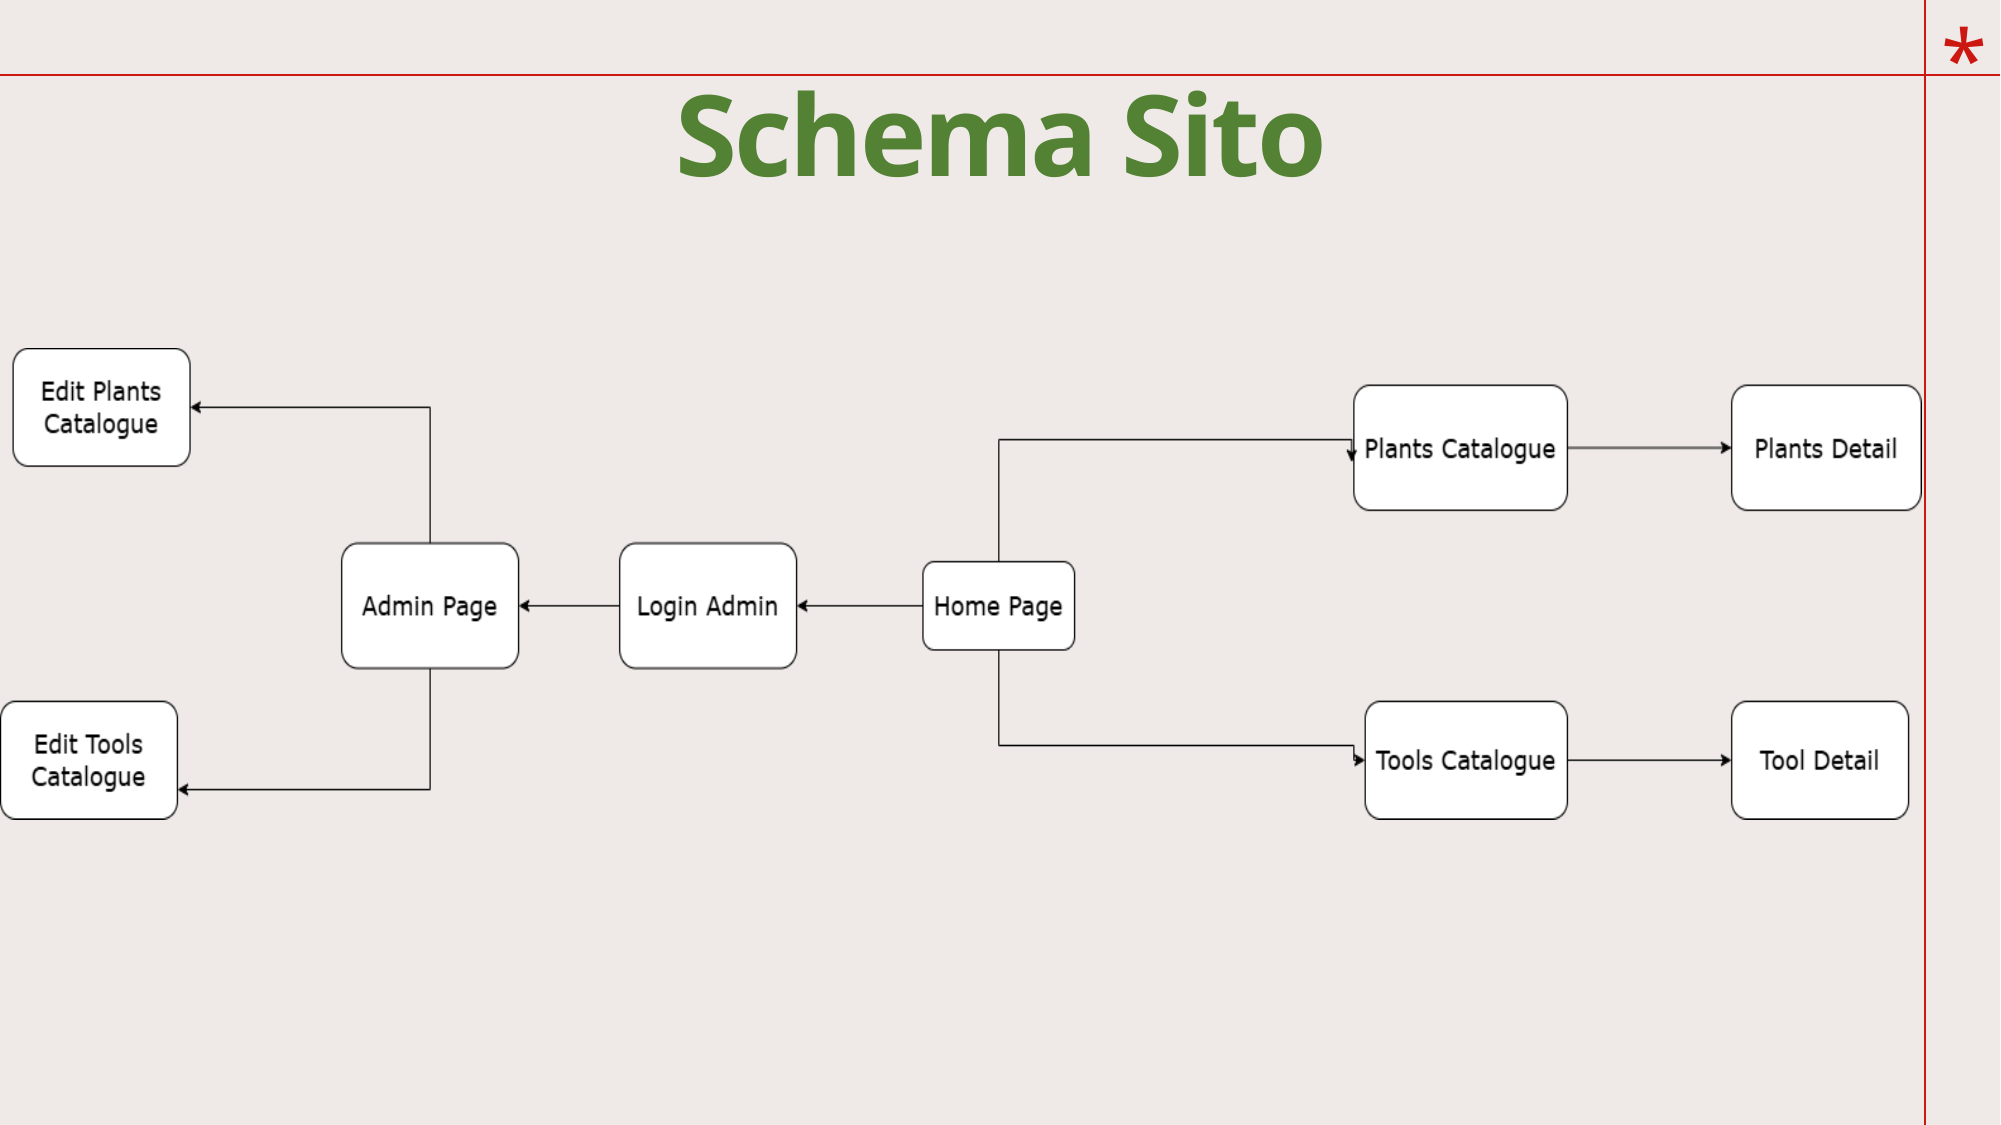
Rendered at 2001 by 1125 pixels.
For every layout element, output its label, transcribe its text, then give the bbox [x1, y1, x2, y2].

picture [0, 348, 1922, 820]
title Schema Sito [127, 87, 1876, 238]
